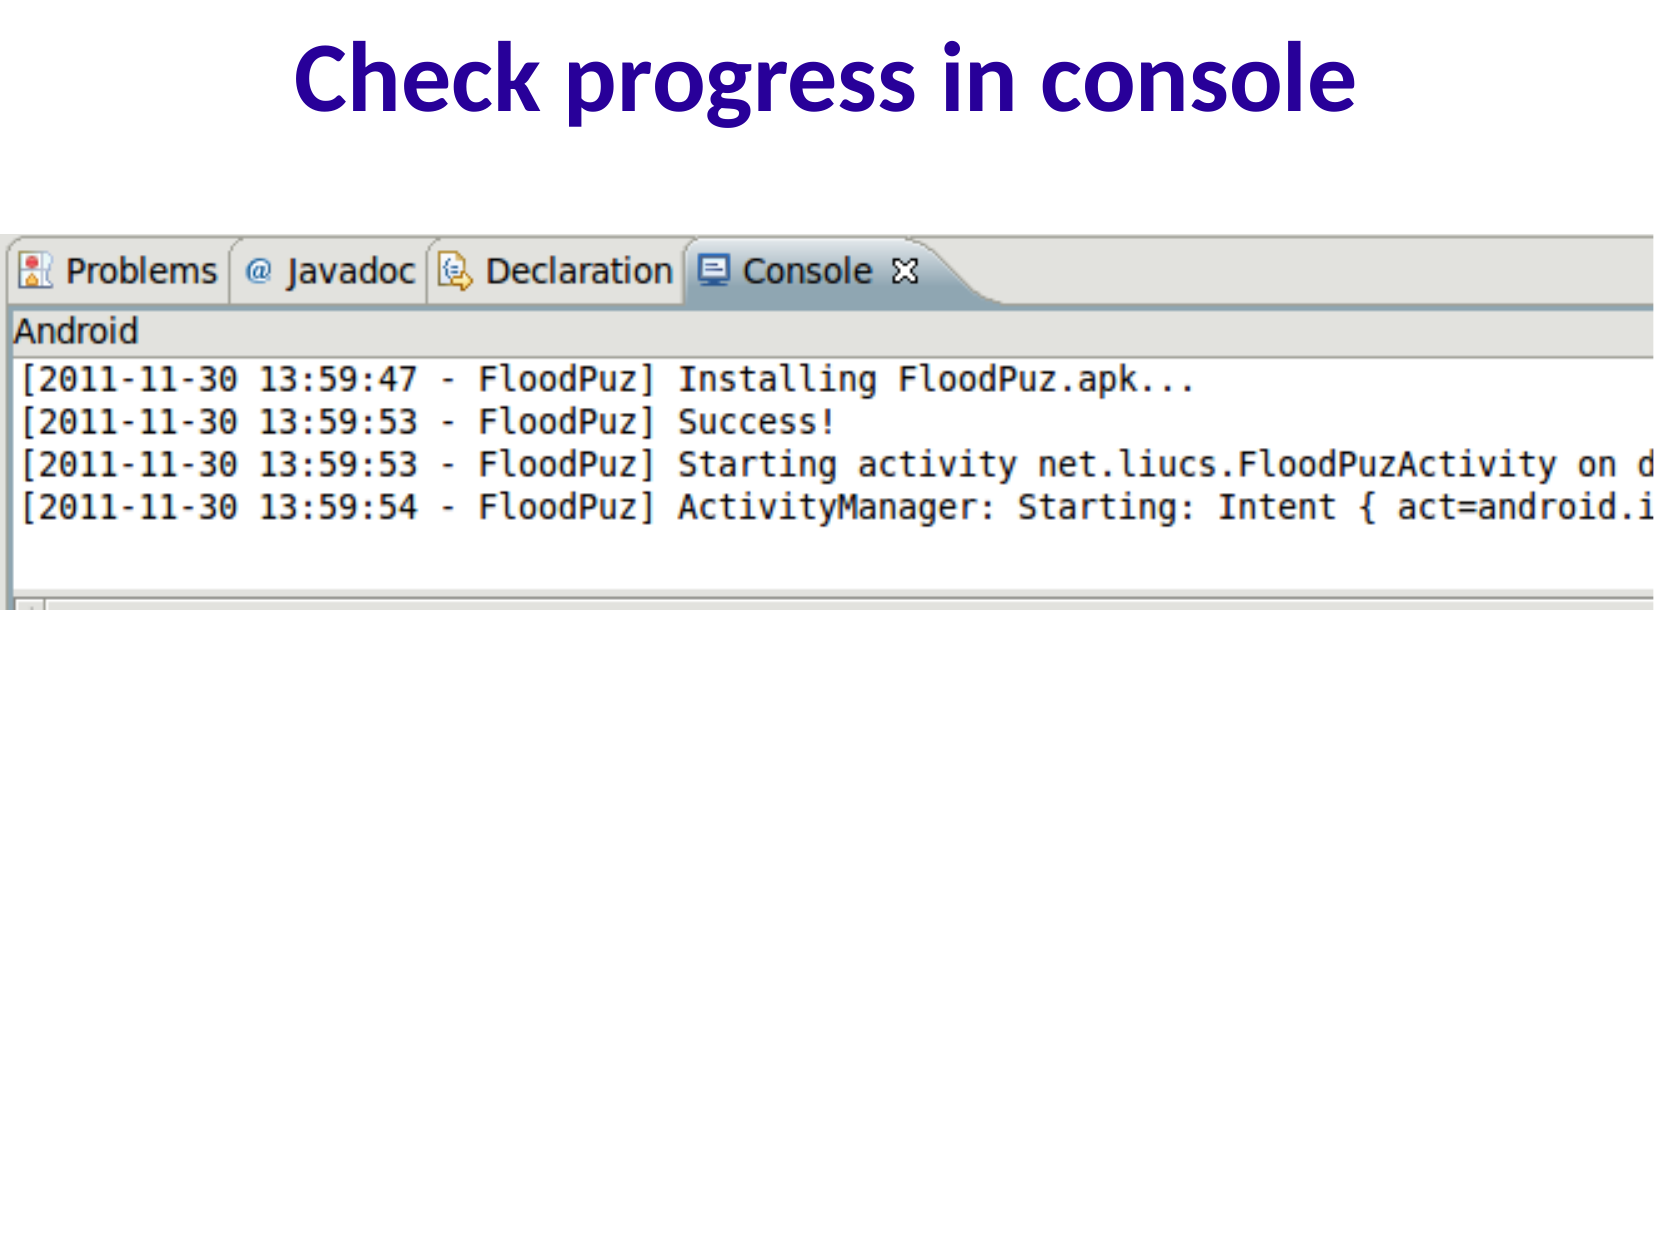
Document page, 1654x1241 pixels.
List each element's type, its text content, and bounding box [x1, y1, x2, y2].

picture [0, 234, 1654, 610]
title Check progress in console [82, 25, 1571, 148]
